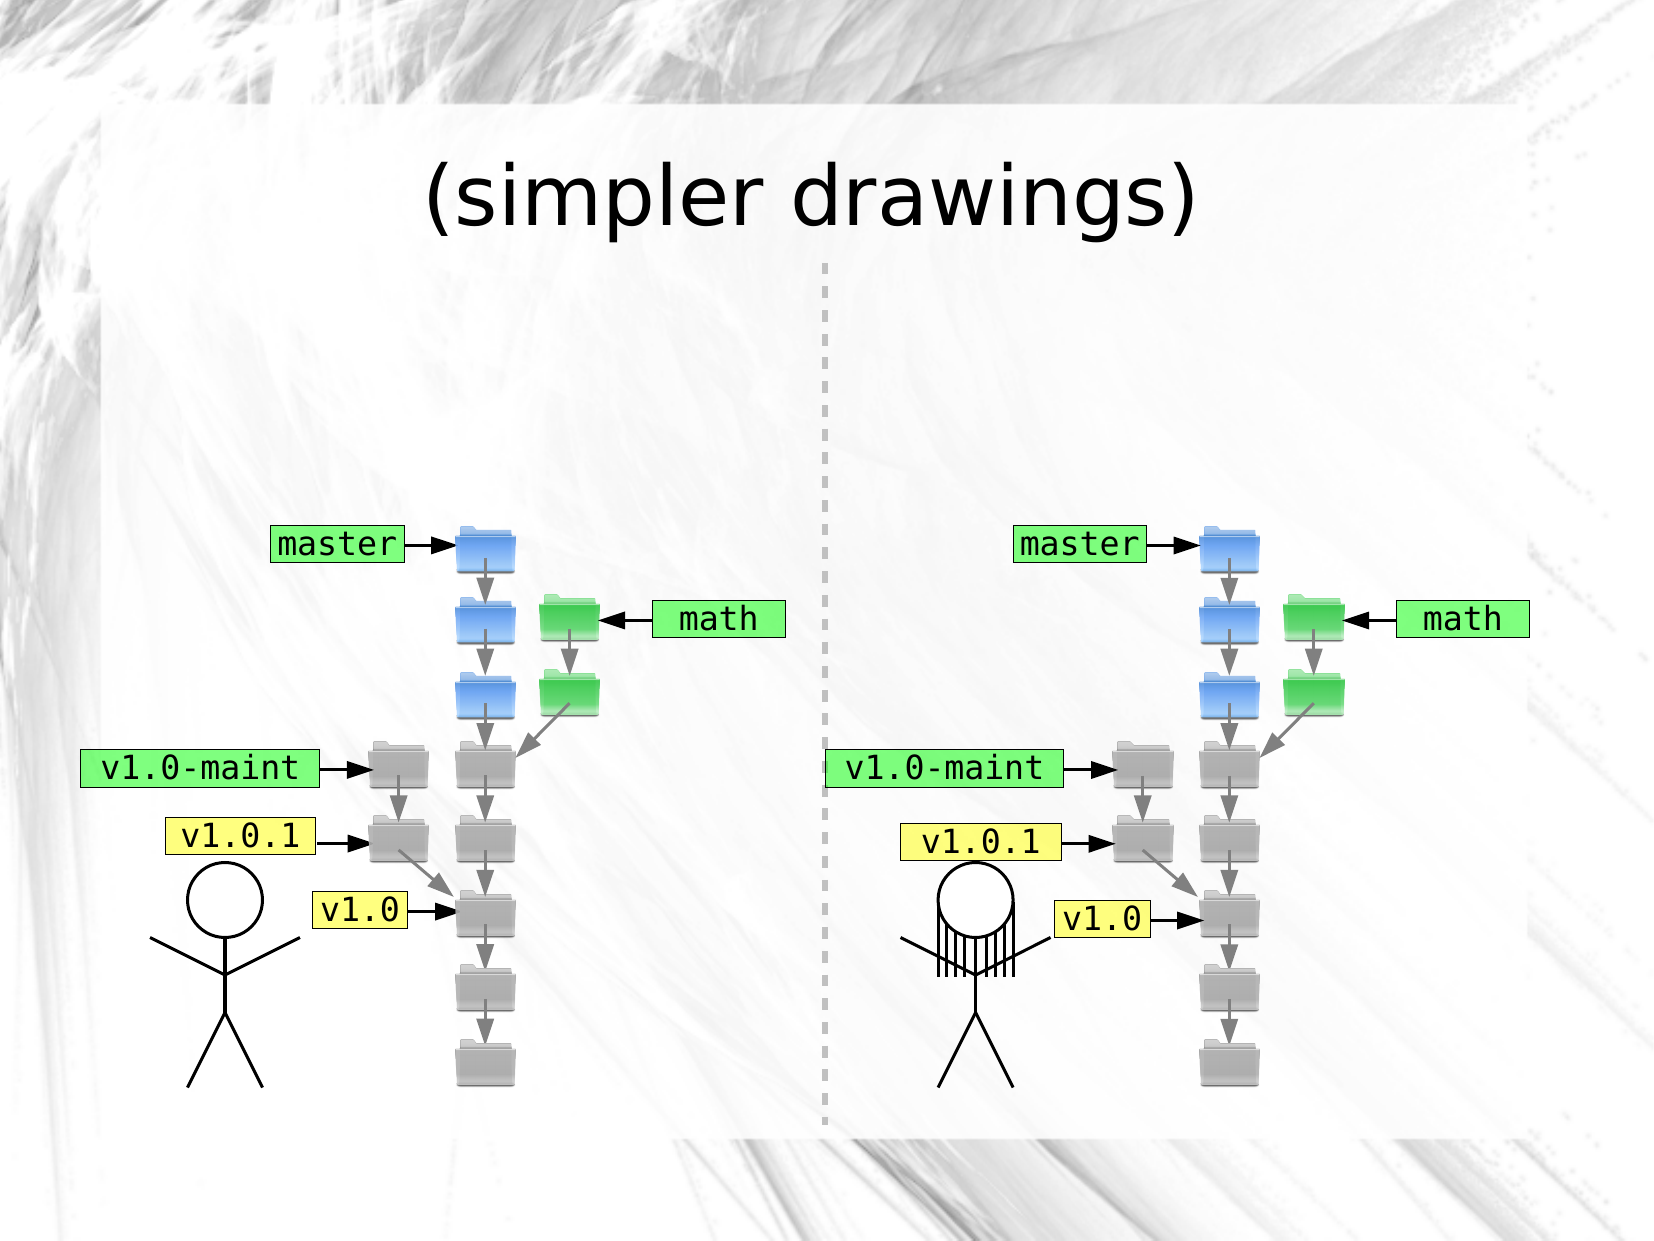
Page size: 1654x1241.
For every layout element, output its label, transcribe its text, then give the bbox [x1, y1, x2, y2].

text_box v1.0-maint [80, 749, 320, 788]
title (simpler drawings) [118, 112, 1506, 281]
text_box master [270, 525, 405, 563]
text_box v1.0.1 [165, 817, 316, 855]
text_box v1.0.1 [900, 823, 1062, 861]
text_box v1.0 [1054, 900, 1151, 938]
text_box math [1396, 600, 1530, 638]
text_box v1.0 [312, 891, 408, 929]
picture [0, 0, 1654, 1241]
text_box master [1013, 525, 1147, 563]
text_box math [652, 600, 786, 638]
text_box v1.0-maint [825, 749, 1064, 788]
text_box [938, 862, 1014, 938]
